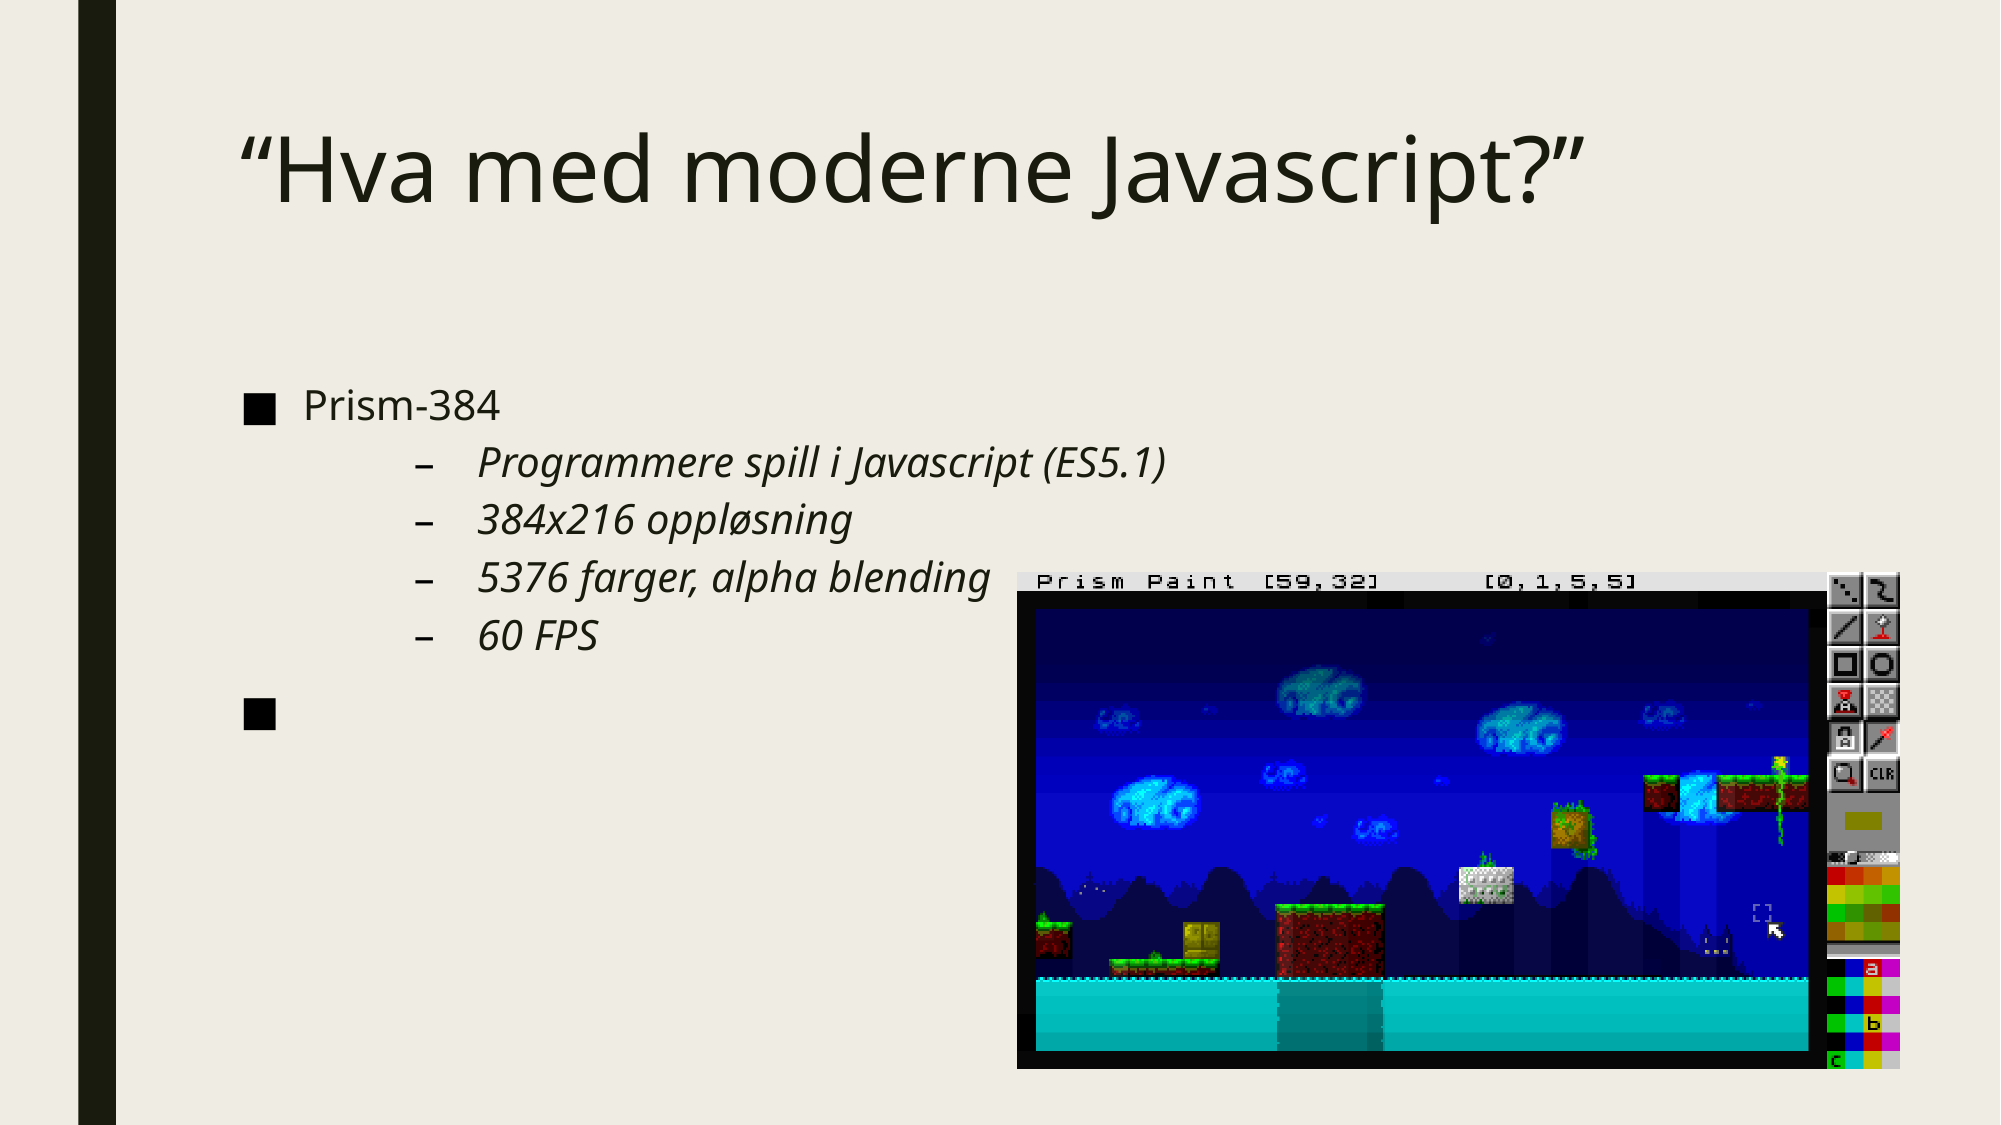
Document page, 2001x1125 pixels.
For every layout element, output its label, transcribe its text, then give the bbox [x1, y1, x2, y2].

list Prism-384 Programmere spill i Javascript (ES5.1) 384x216 oppløsning 5376 farger, alpha blending 60 FPS [225, 375, 1801, 963]
picture [1017, 572, 1900, 1069]
title “Hva med moderne Javascript?” [225, 117, 1801, 361]
